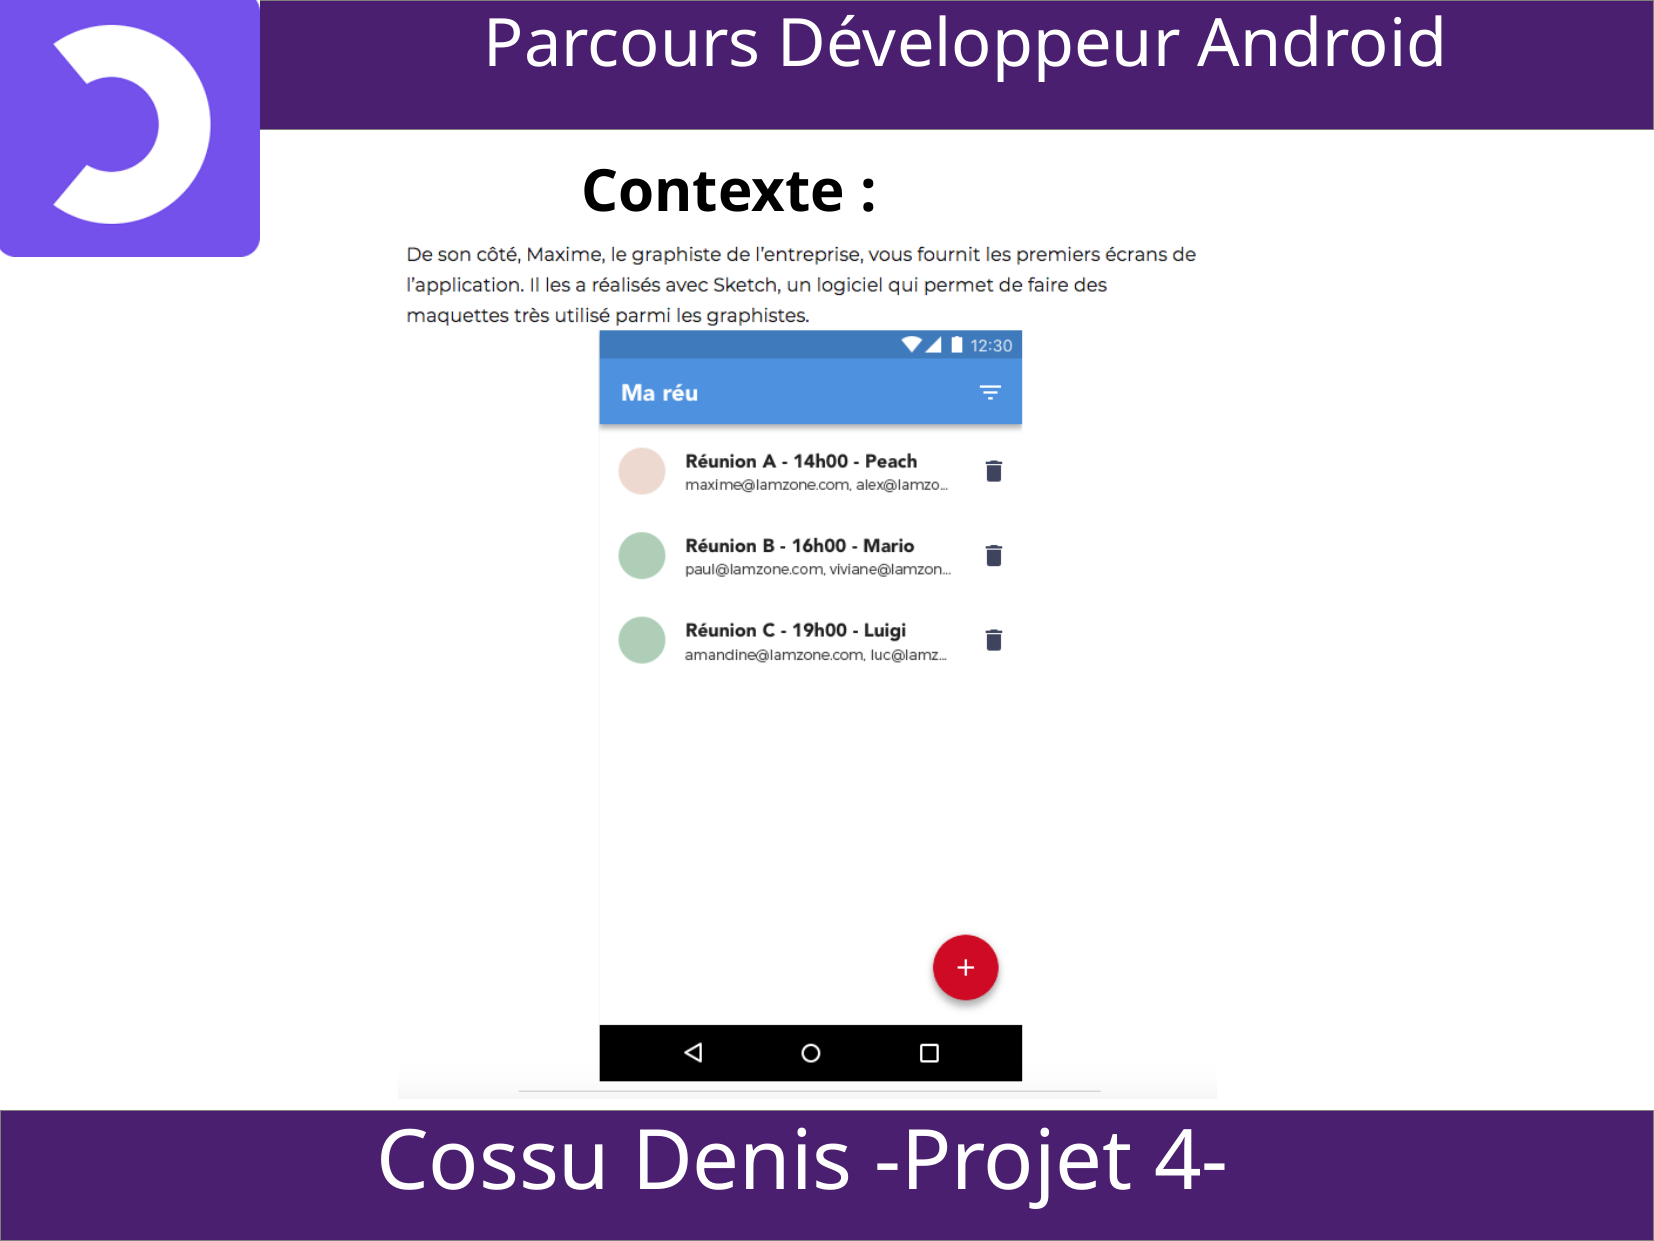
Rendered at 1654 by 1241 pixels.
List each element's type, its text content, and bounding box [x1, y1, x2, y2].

picture [398, 240, 1217, 1099]
text_box Contexte : [566, 141, 1654, 719]
picture [0, 0, 260, 257]
